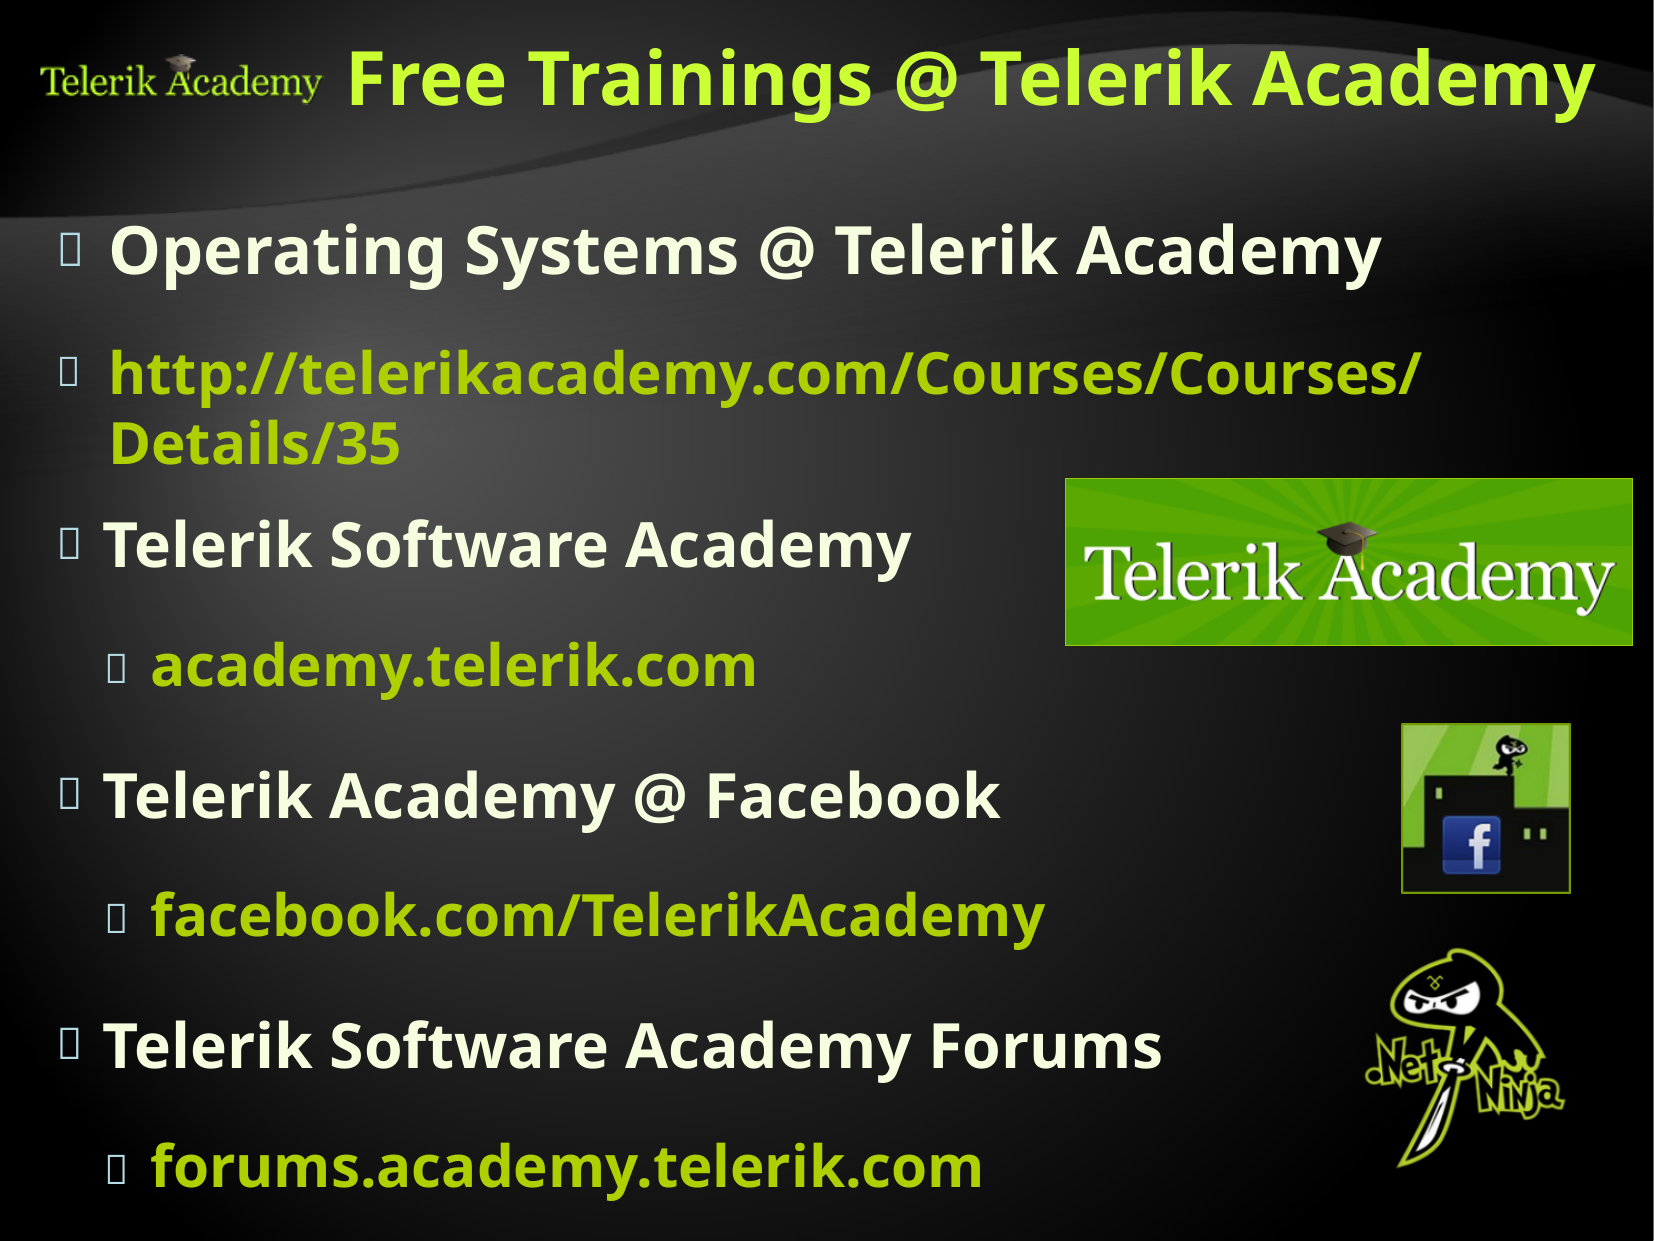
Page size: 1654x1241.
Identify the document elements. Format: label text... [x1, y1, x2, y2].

list Operating Systems @ Telerik Academy http://telerikacademy.com/Courses/Courses/Details/35 Telerik Software Academy academy.telerik.com Telerik Academy @ Facebook facebook.com/TelerikAcademy Telerik Software Academy Forums forums.academy.telerik.com [41, 192, 1613, 1213]
picture [0, 0, 1654, 1241]
title Free Trainings @ Telerik Academy [330, 13, 1613, 166]
